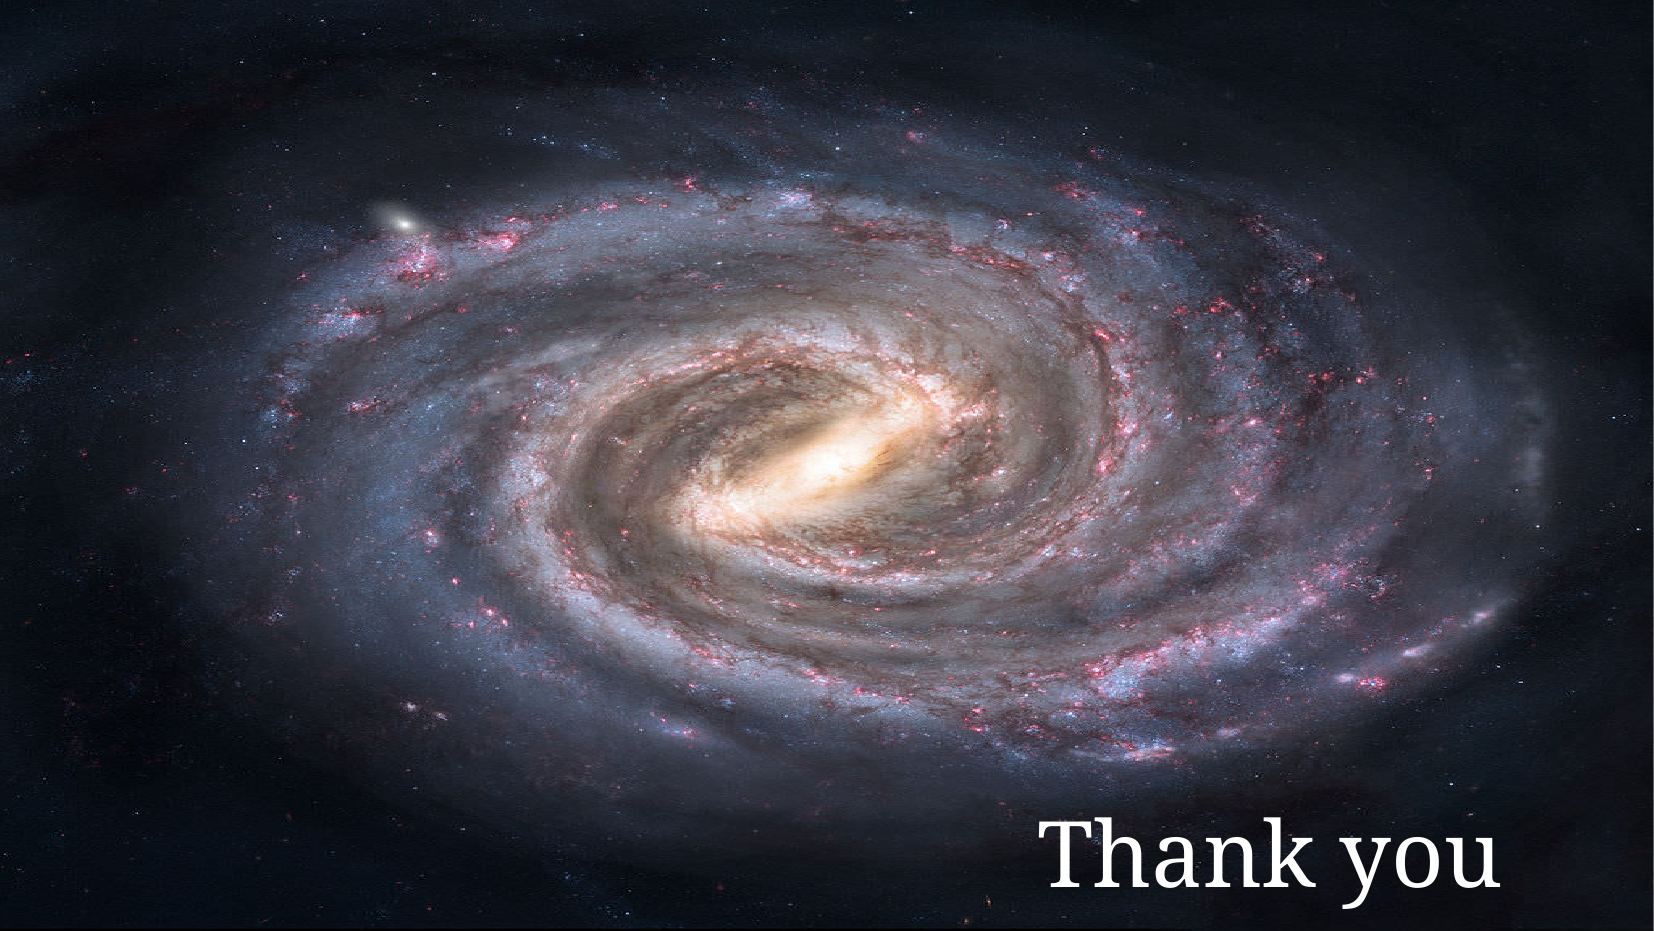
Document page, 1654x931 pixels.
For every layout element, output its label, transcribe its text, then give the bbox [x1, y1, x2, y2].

picture [0, 0, 1654, 931]
title Thank you [886, 774, 1654, 931]
